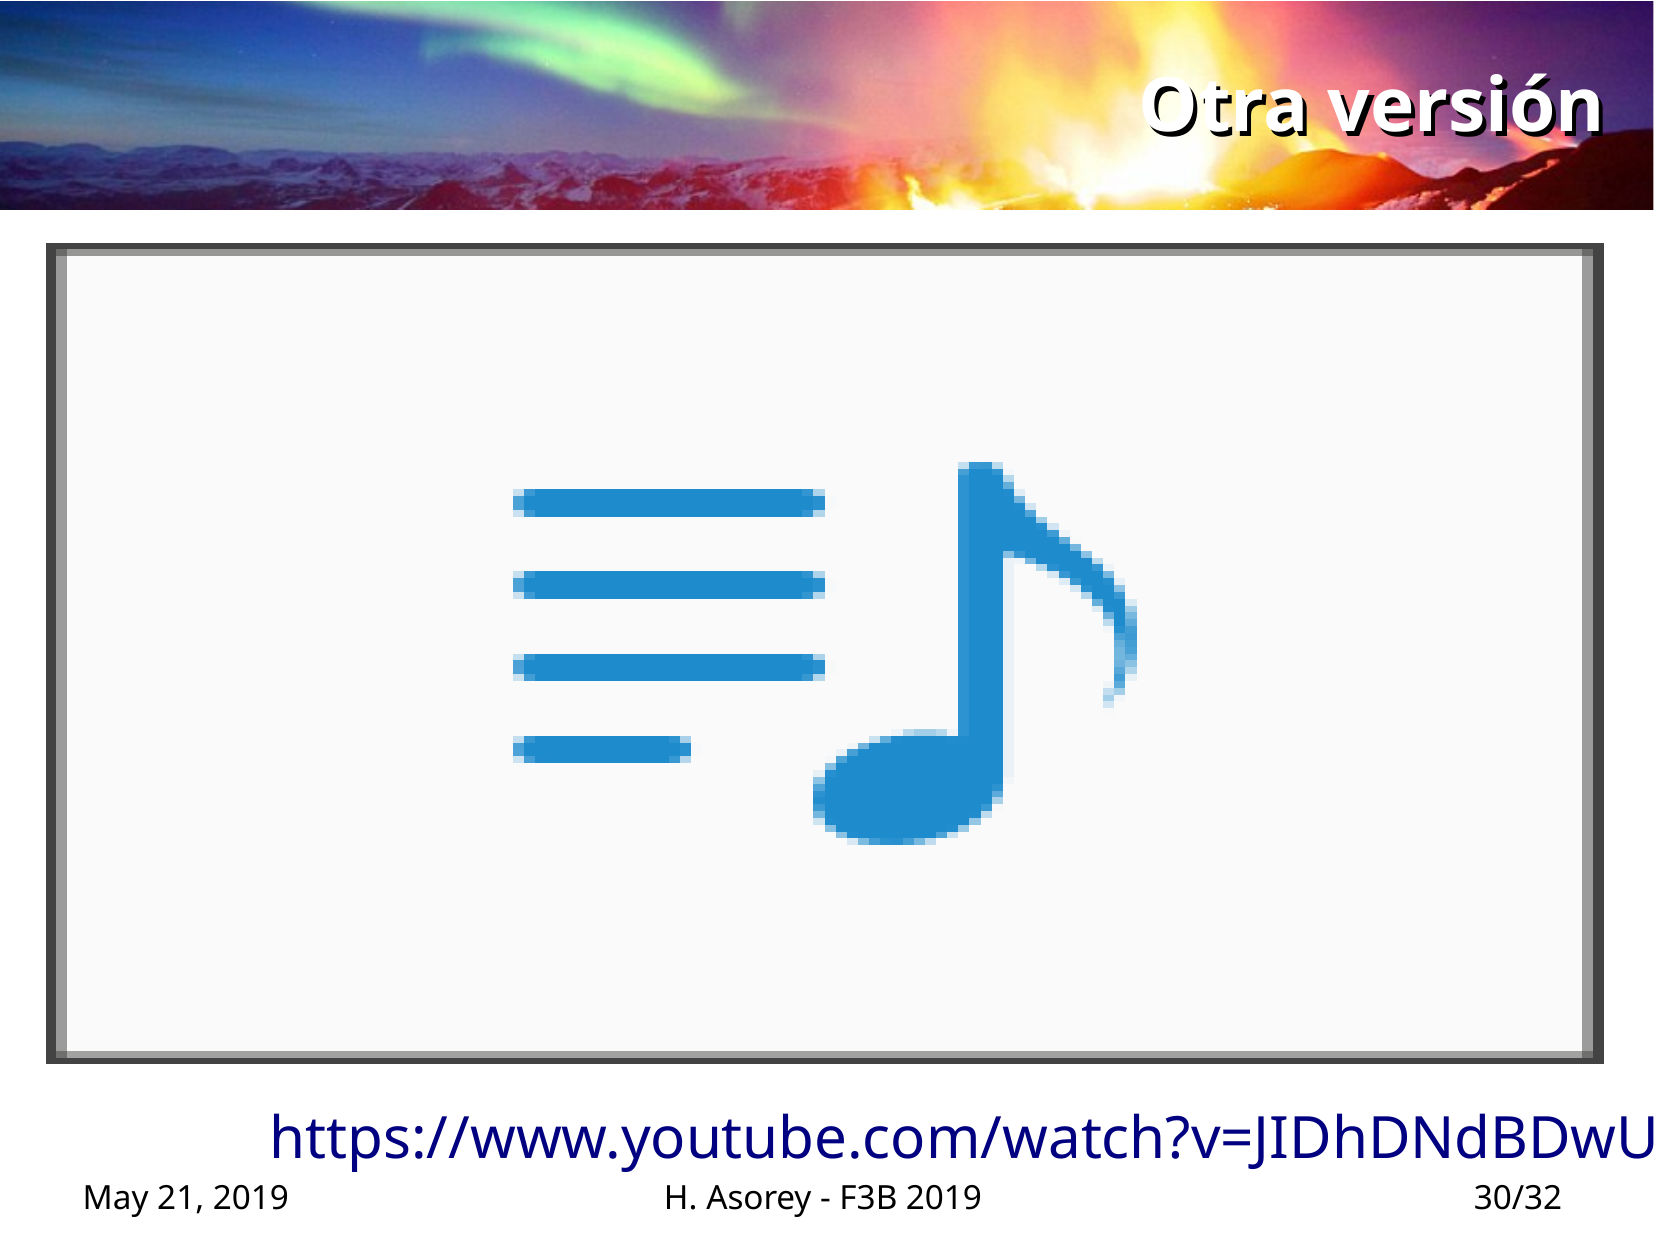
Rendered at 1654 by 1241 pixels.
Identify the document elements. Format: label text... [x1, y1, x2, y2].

text_box [45, 242, 1606, 1066]
text_box https://www.youtube.com/watch?v=JIDhDNdBDwU [255, 1089, 1580, 1175]
picture [0, 1, 1654, 210]
title Otra versión [45, 15, 1606, 191]
